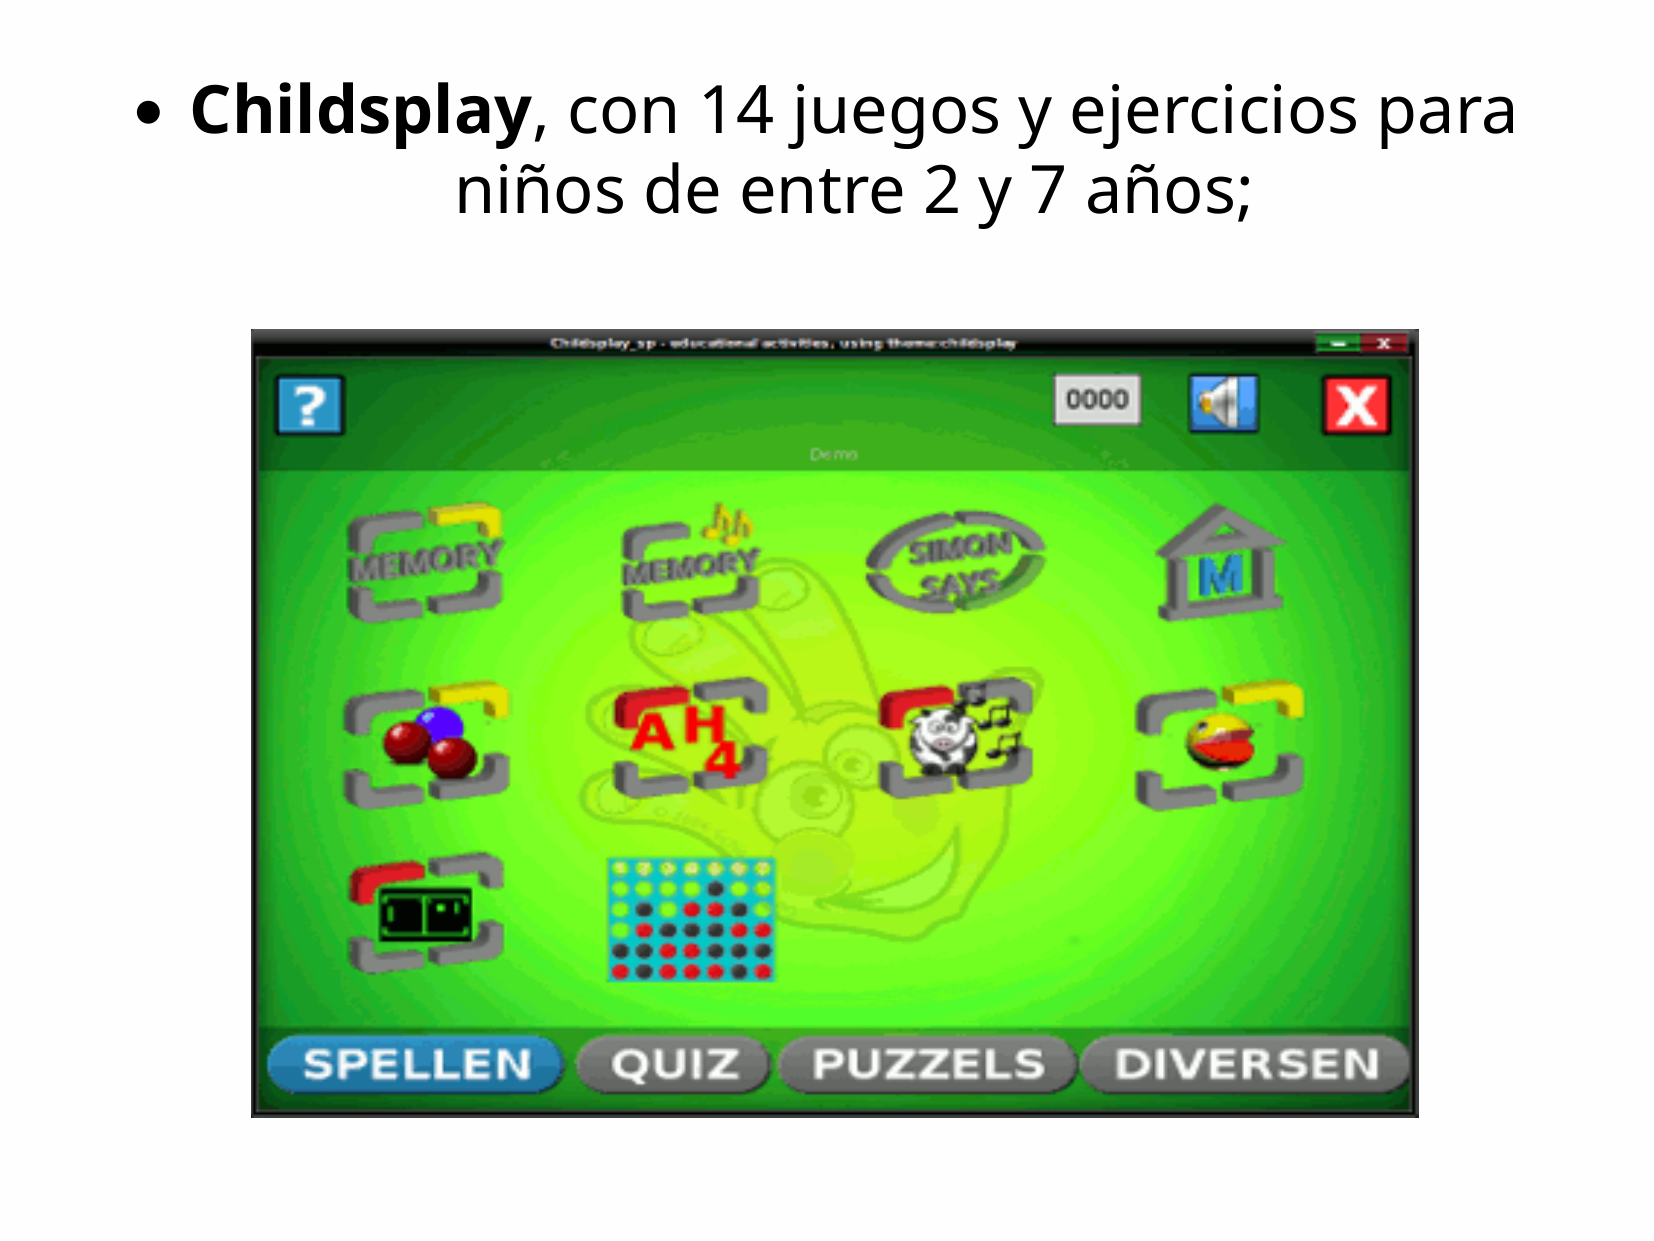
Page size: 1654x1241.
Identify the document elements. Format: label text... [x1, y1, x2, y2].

picture [251, 329, 1419, 1118]
list Childsplay, con 14 juegos y ejercicios para niños de entre 2 y 7 años; [82, 59, 1571, 1199]
